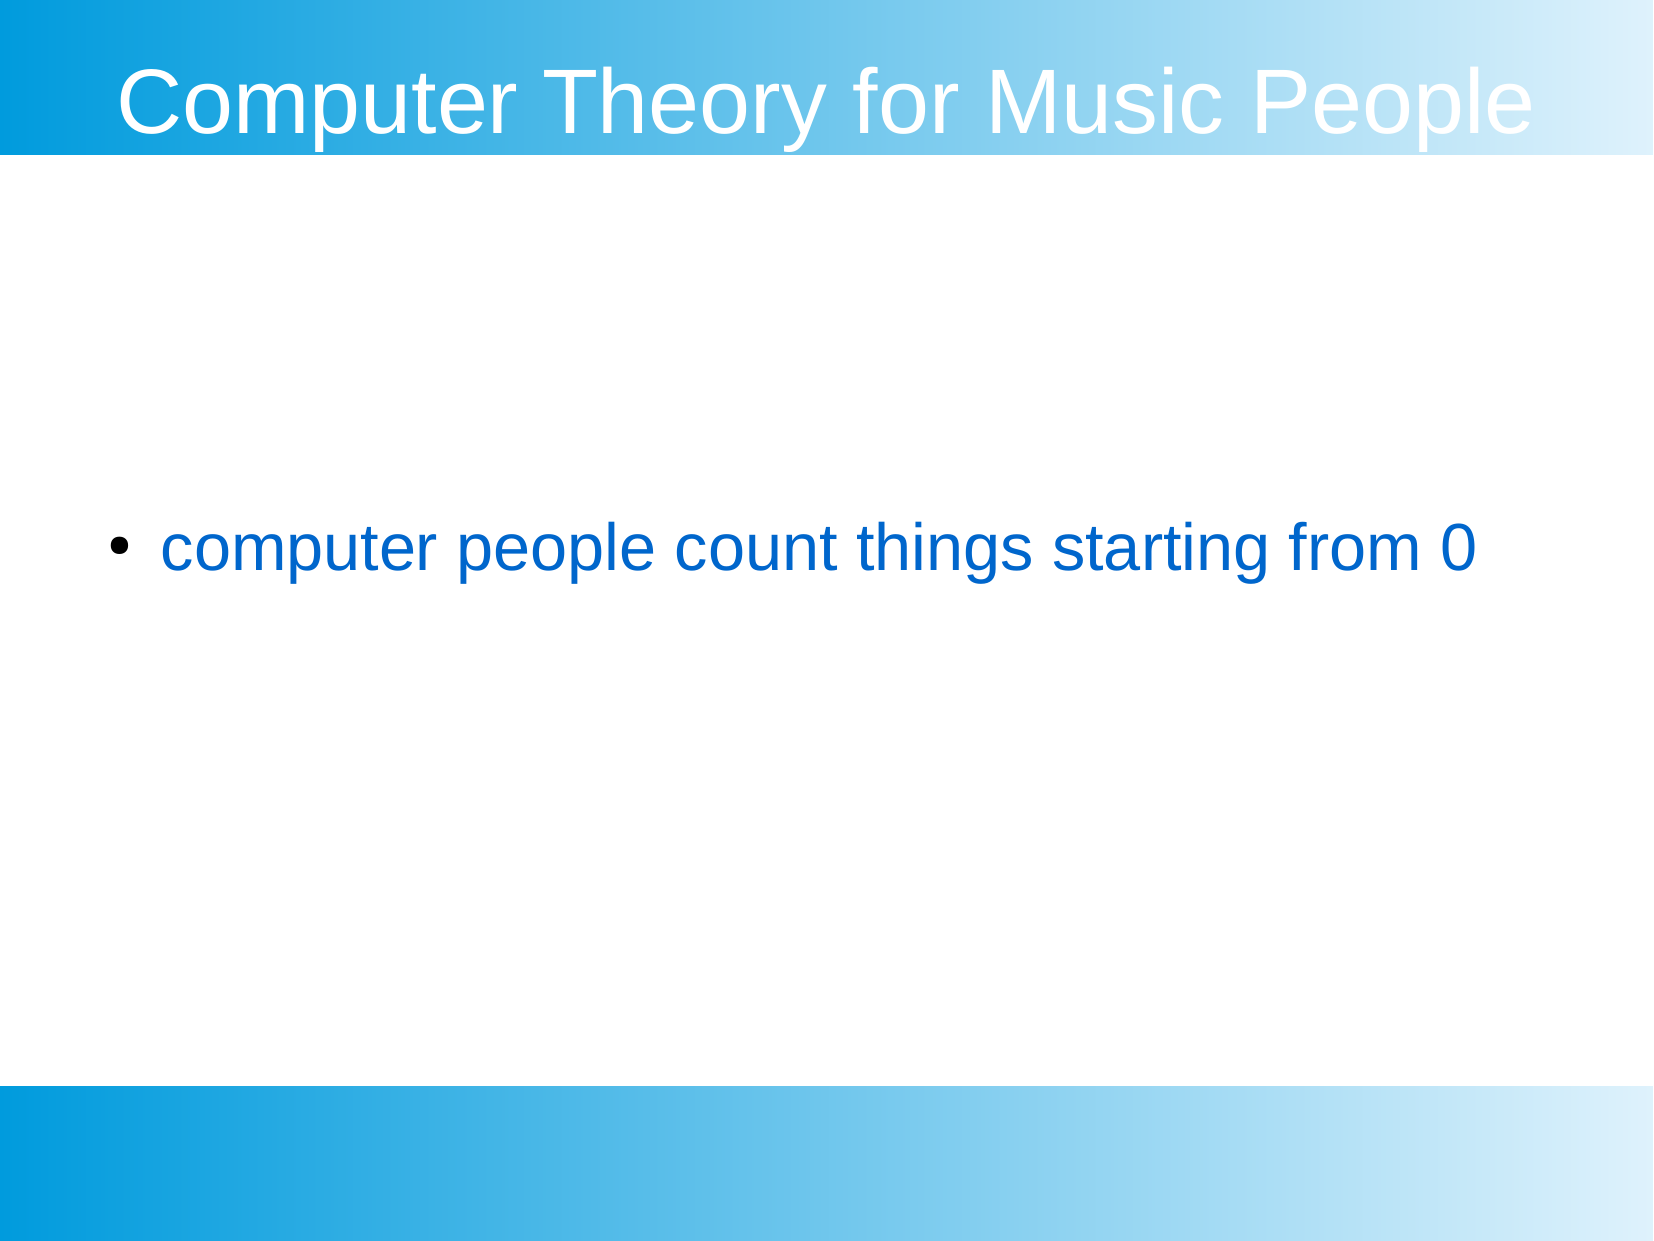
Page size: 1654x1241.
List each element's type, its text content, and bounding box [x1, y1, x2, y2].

list computer people count things starting from 0 [90, 510, 1576, 779]
title Computer Theory for Music People [82, 49, 1571, 155]
